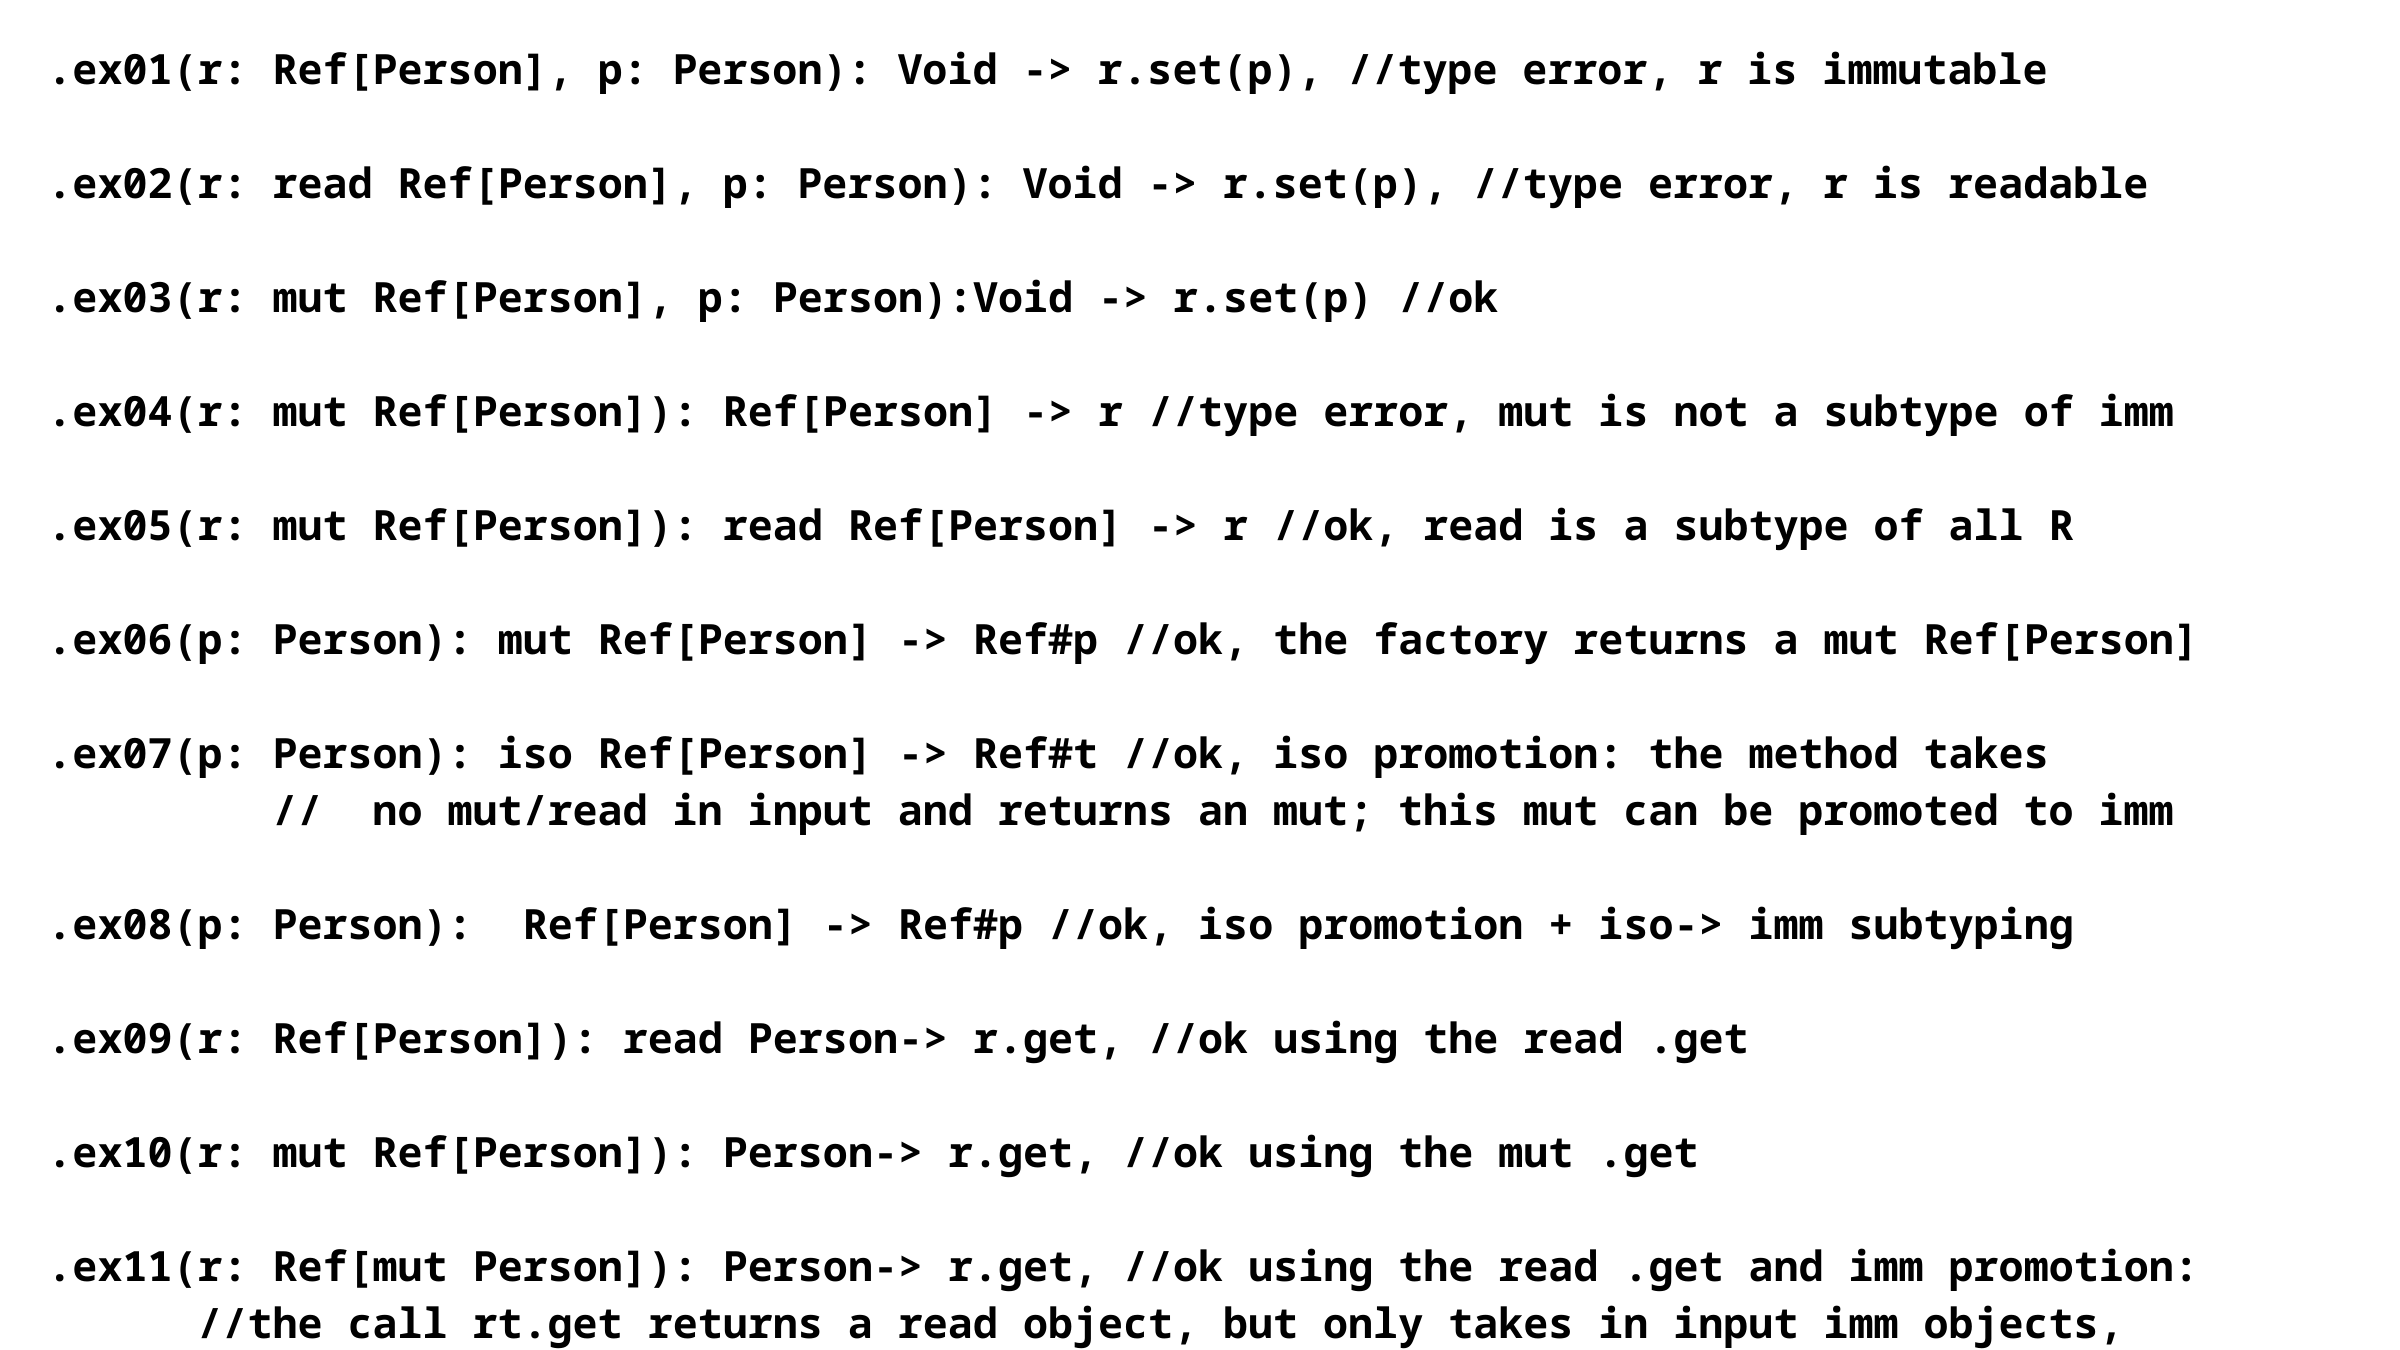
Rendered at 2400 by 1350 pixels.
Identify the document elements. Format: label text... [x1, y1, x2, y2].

text_box .ex01(r: Ref[Person], p: Person): Void -> r.set(p), //type error, r is immutable .ex02(r: read Ref[Person], p: Person): Void -> r.set(p), //type error, r is readable .ex03(r: mut Ref[Person], p: Person):Void -> r.set(p) //ok .ex04(r: mut Ref[Person]): Ref[Person] -> r //type error, mut is not a subtype of imm .ex05(r: mut Ref[Person]): read Ref[Person] -> r //ok, read is a subtype of all R .ex06(p: Person): mut Ref[Person] -> Ref#p //ok, the factory returns a mut Ref[Person] .ex07(p: Person): iso Ref[Person] -> Ref#t //ok, iso promotion: the method takes // no mut/read in input and returns an mut; this mut can be promoted to imm .ex08(p: Person): Ref[Person] -> Ref#p //ok, iso promotion + iso-> imm subtyping .ex09(r: Ref[Person]): read Person-> r.get, //ok using the read .get .ex10(r: mut Ref[Person]): Person-> r.get, //ok using the mut .get .ex11(r: Ref[mut Person]): Person-> r.get, //ok using the read .get and imm promotion: //the call rt.get returns a read object, but only takes in input imm objects, //thus the result must be imm (or promotable to imm via iso promotion) .ex12(r: read Ref[Person]): Person -> r.get //ok using the read[imm T] .get .ex13(r: Ref[Person]): Person -> r.get //ok with either the read[imm T] .oget or the //read .get and imm promotion [32, 32, 2358, 1323]
